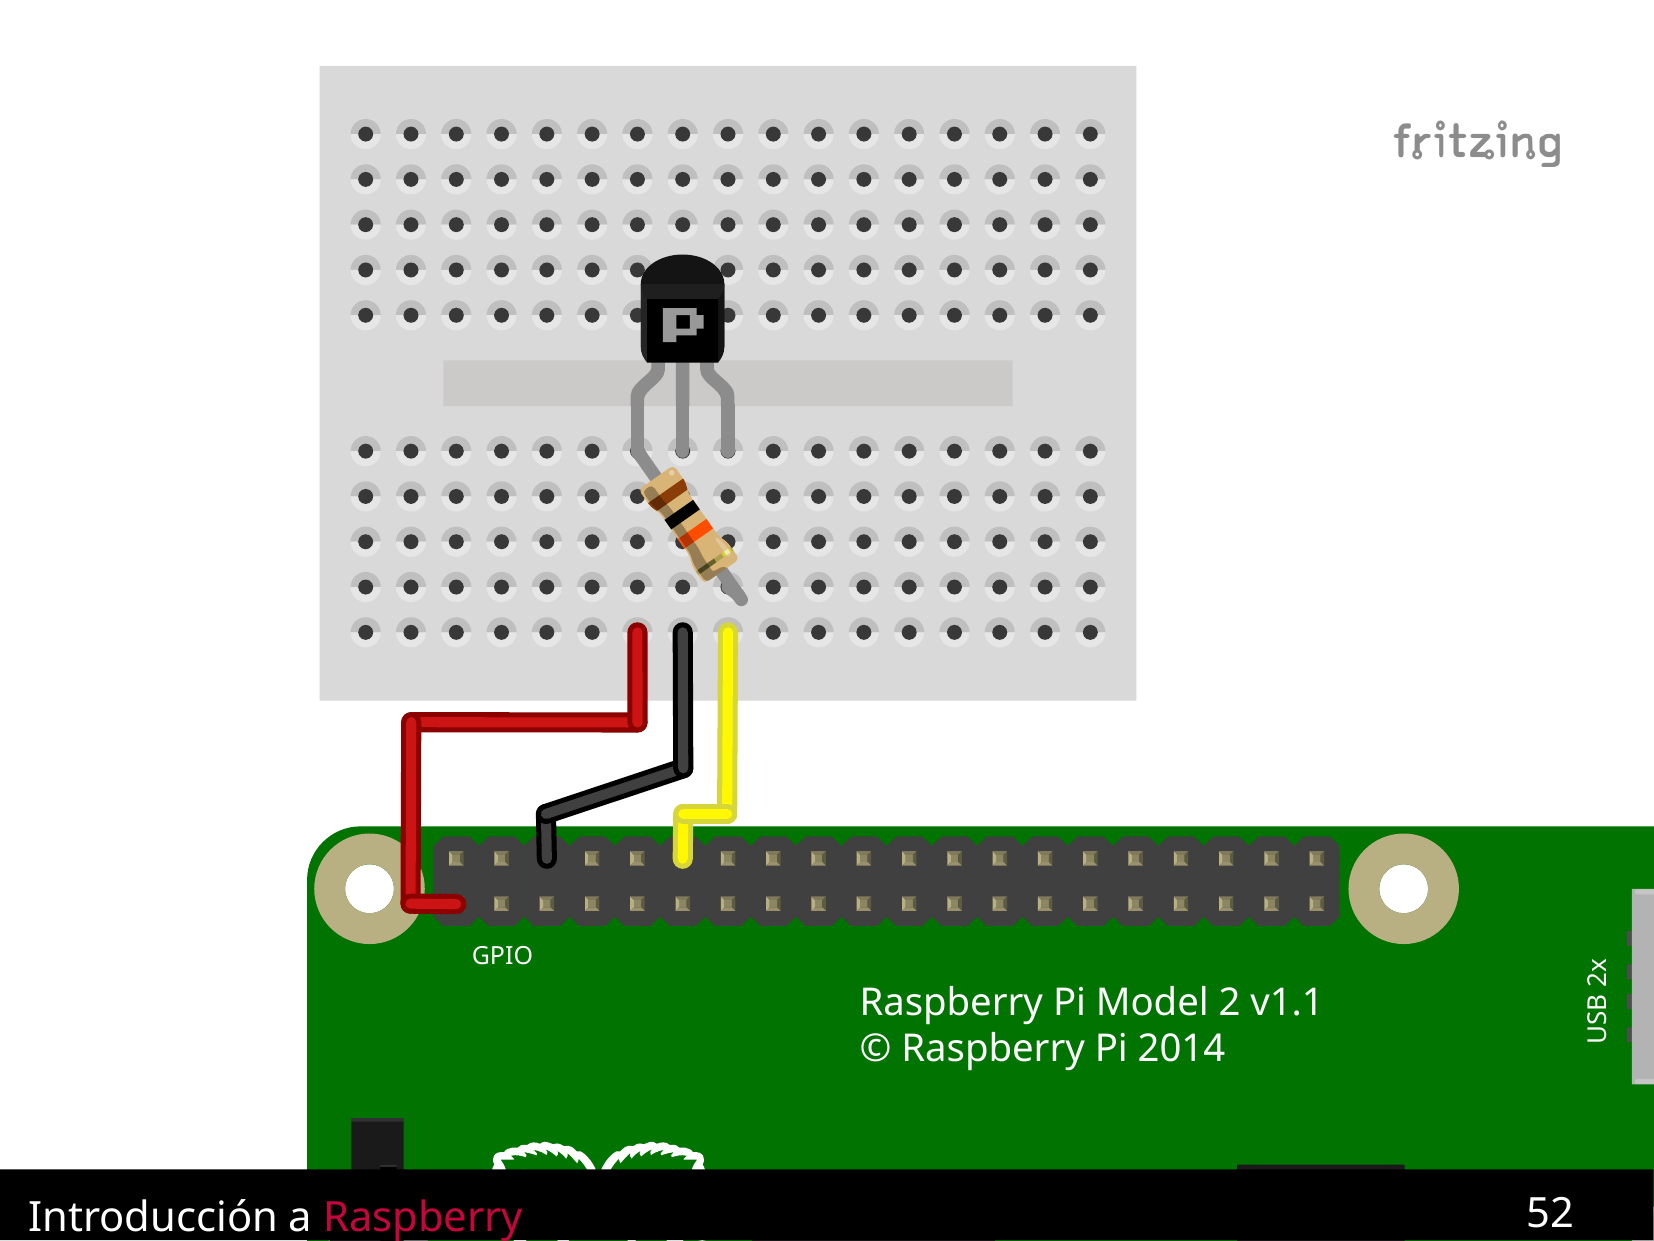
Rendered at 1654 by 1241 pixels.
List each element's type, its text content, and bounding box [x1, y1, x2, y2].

text_box <number> [1521, 1175, 1654, 1241]
text_box Introducción a Raspberry Pi [13, 1179, 556, 1241]
text_box [0, 0, 1654, 1241]
picture [307, 65, 1654, 1169]
